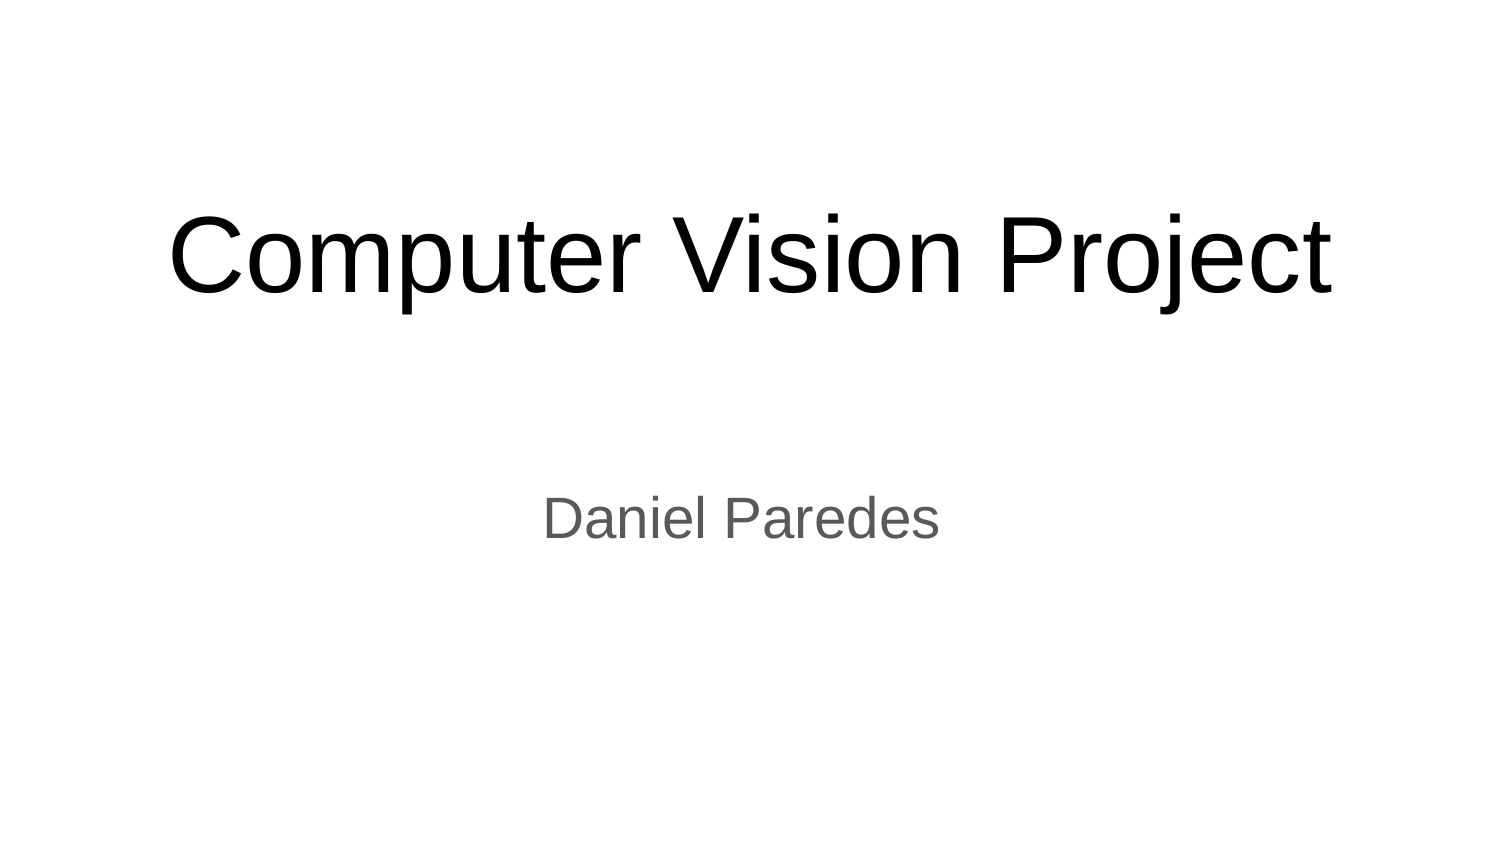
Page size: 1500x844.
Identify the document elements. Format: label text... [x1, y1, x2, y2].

title Computer Vision Project [51, 122, 1449, 459]
subtitle Daniel Paredes [51, 464, 1449, 595]
